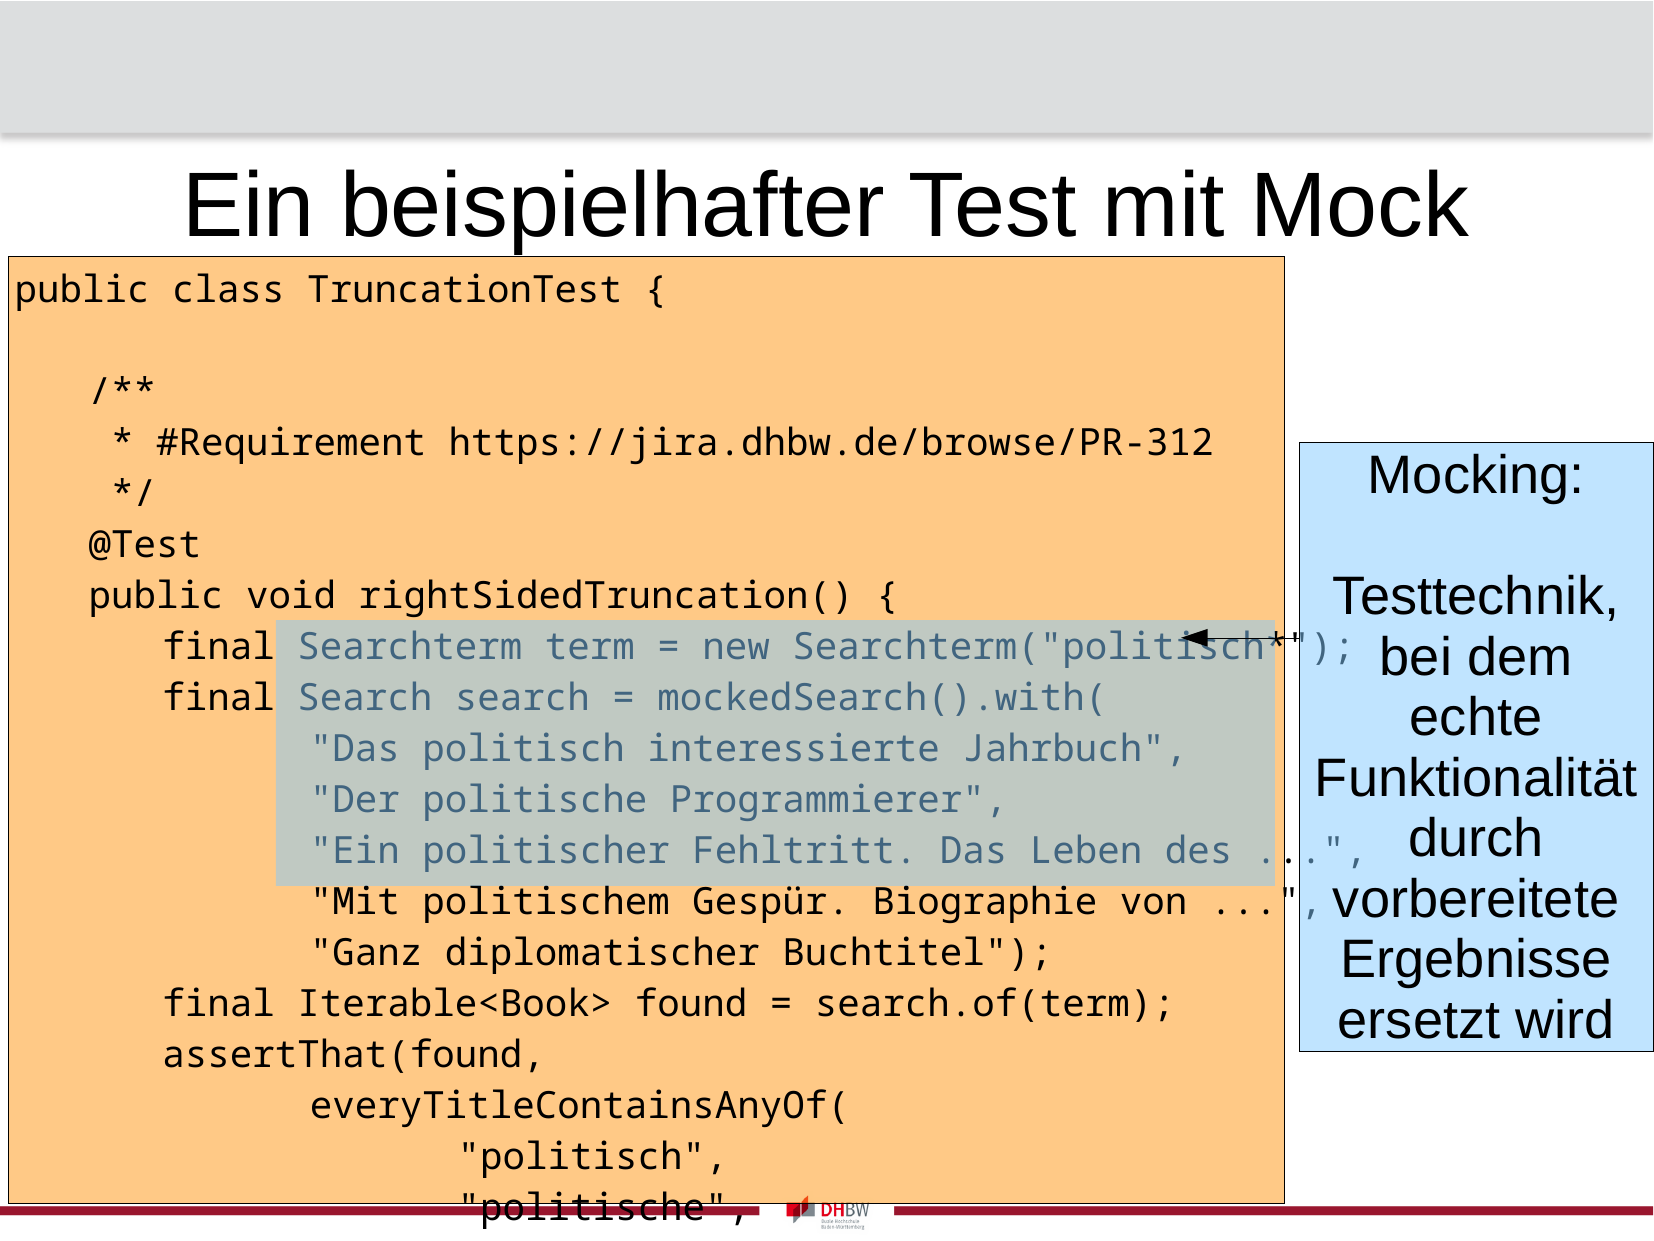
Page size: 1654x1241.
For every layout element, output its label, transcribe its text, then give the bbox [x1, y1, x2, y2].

title Ein beispielhafter Test mit Mock [82, 147, 1571, 257]
text_box [275, 620, 1275, 886]
text_box public class TruncationTest { /** * #Requirement https://jira.dhbw.de/browse/PR-312 */ @Test public void rightSidedTruncation() { final Searchterm term = new Searchterm("politisch*"); final Search search = mockedSearch().with( "Das politisch interessierte Jahrbuch", "Der politische Programmierer", "Ein politischer Fehltritt. Das Leben des ...", "Mit politischem Gespür. Biographie von ...", "Ganz diplomatischer Buchtitel"); final Iterable<Book> found = search.of(term); assertThat(found, everyTitleContainsAnyOf( "politisch", "politische", "politischer", "politischem")); } } [8, 256, 1285, 1204]
picture [486, 1204, 497, 1218]
picture [0, 1, 1654, 1237]
picture [507, 1204, 519, 1218]
text_box Mocking: Testtechnik, bei dem echte Funktionalität durch vorbereitete Ergebnisse ersetzt wird [1299, 442, 1654, 1052]
picture [688, 1204, 699, 1208]
